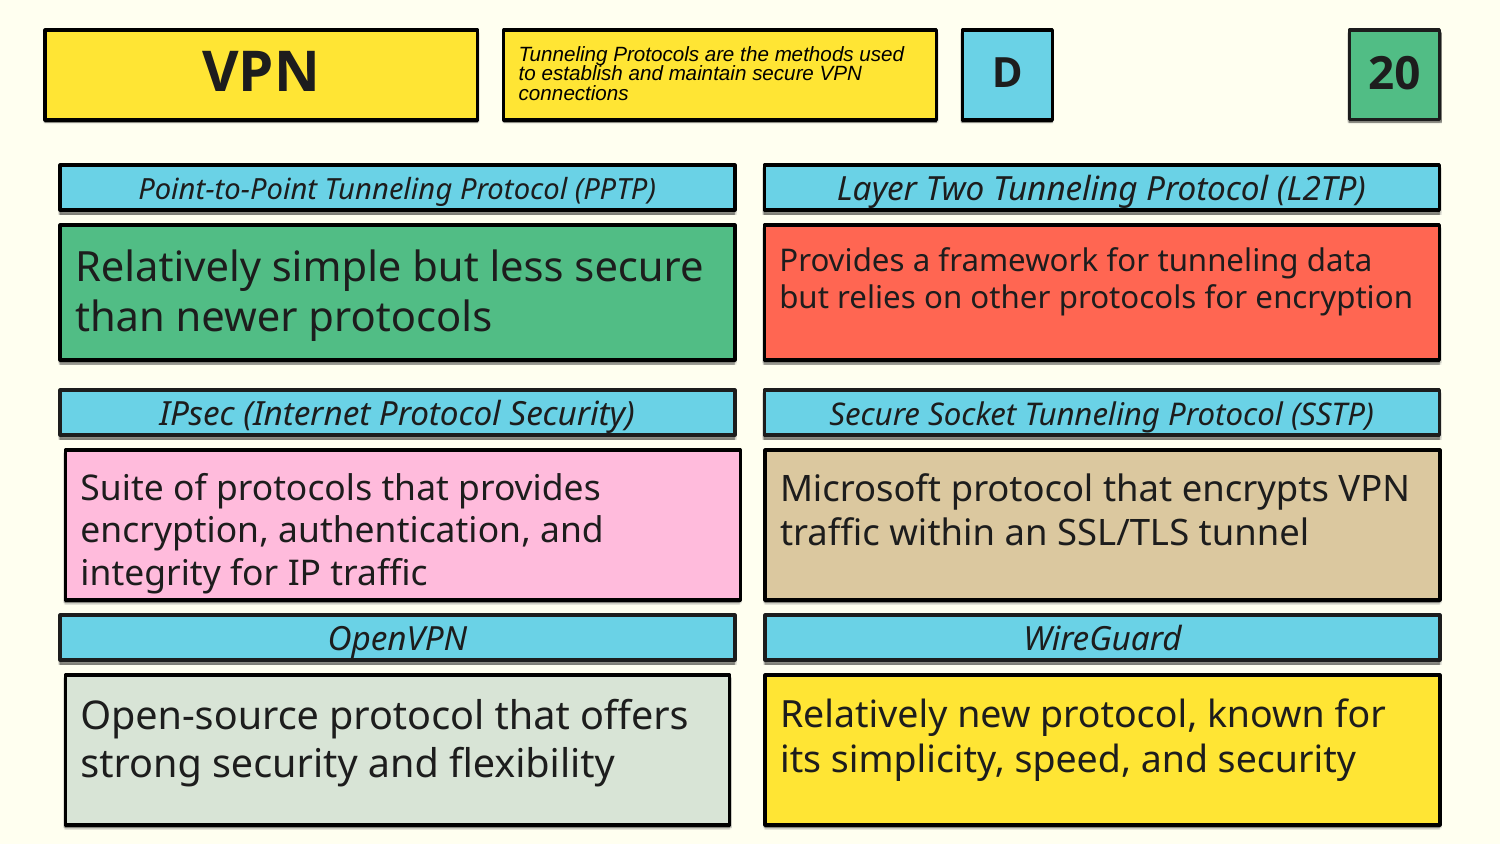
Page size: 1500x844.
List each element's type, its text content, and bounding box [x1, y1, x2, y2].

list Relatively new protocol, known for its simplicity, speed, and security [765, 675, 1440, 825]
title VPN [45, 30, 478, 120]
title Tunneling Protocols are the methods used to establish and maintain secure VPN connections [503, 30, 937, 120]
list Relatively simple but less secure than newer protocols [60, 225, 735, 360]
title D [962, 30, 1053, 120]
subtitle Secure Socket Tunneling Protocol (SSTP) [764, 390, 1440, 435]
list Microsoft protocol that encrypts VPN traffic within an SSL/TLS tunnel [765, 450, 1440, 600]
subtitle OpenVPN [60, 615, 735, 660]
subtitle WireGuard [765, 615, 1440, 660]
list Suite of protocols that provides encryption, authentication, and integrity for IP traffic [65, 450, 741, 600]
subtitle IPsec (Internet Protocol Security) [60, 390, 735, 435]
subtitle Layer Two Tunneling Protocol (L2TP) [764, 165, 1440, 210]
list Open-source protocol that offers strong security and flexibility [65, 675, 730, 825]
subtitle Point-to-Point Tunneling Protocol (PPTP) [60, 165, 735, 210]
list Provides a framework for tunneling data but relies on other protocols for encryption [764, 225, 1440, 360]
